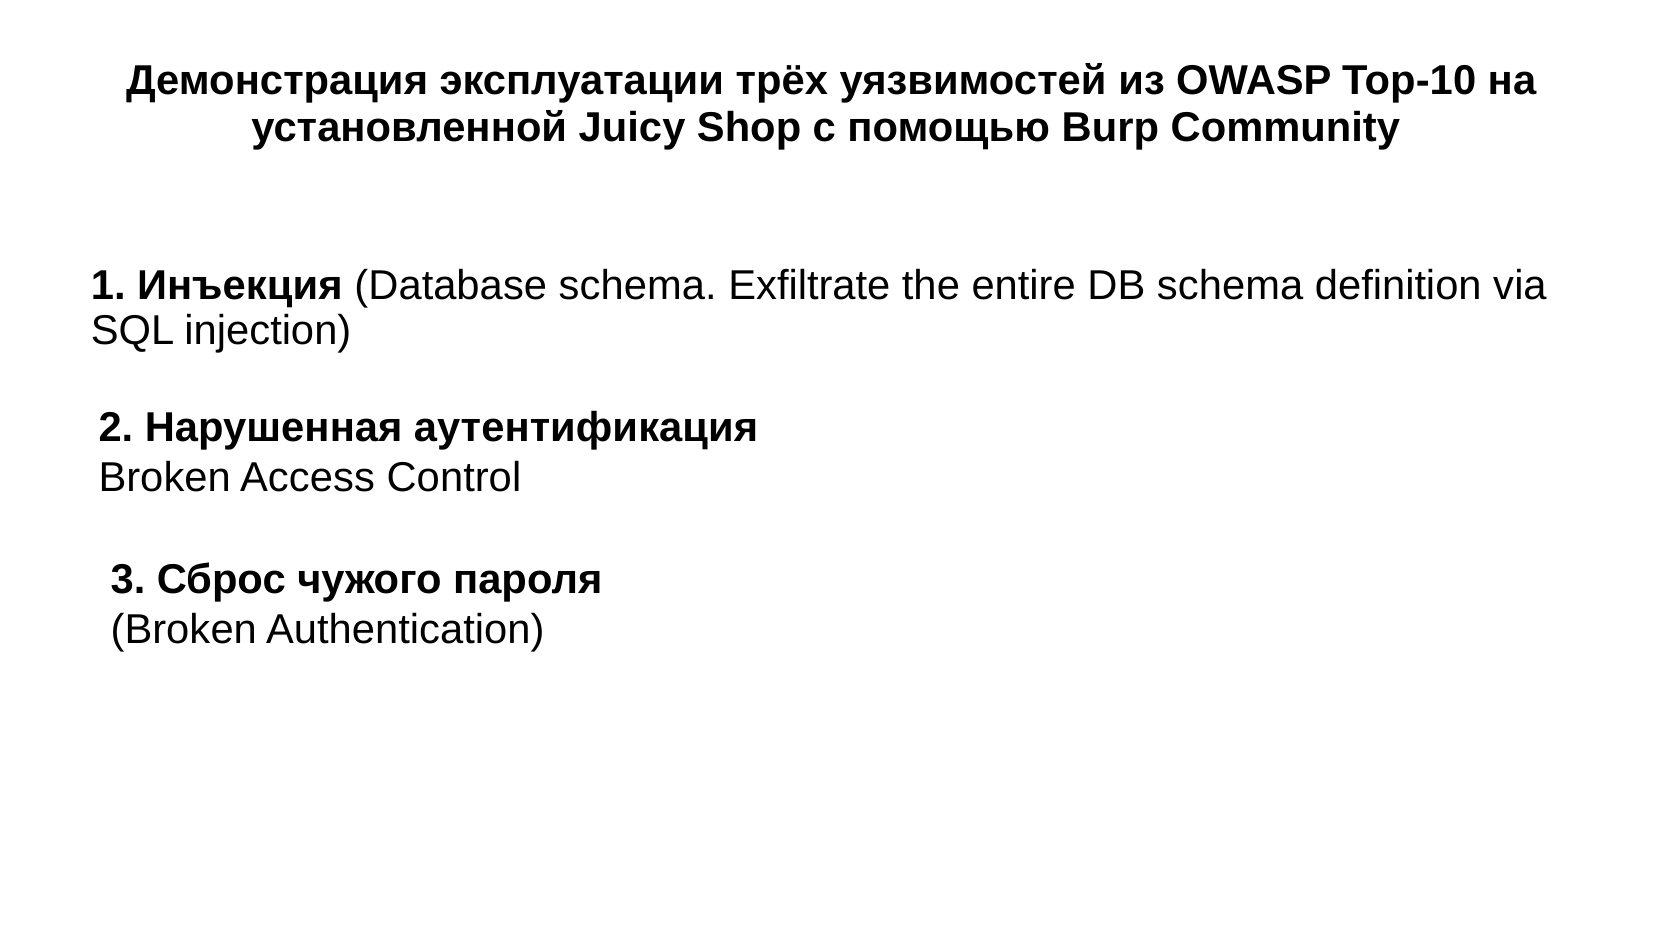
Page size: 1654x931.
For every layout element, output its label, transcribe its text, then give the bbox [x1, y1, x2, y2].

title Демонстрация эксплуатации трёх уязвимостей из OWASP Top-10 на установленной Juicy Shop с помощью Burp Community [44, 0, 1618, 207]
text_box 3. Сброс чужого пароля (Broken Authentication) [95, 544, 1579, 660]
text_box 1. Инъекция (Database schema. Exfiltrate the entire DB schema definition via SQL injection) [76, 243, 1614, 374]
text_box 2. Нарушенная аутентификация Broken Access Control [83, 392, 1567, 507]
